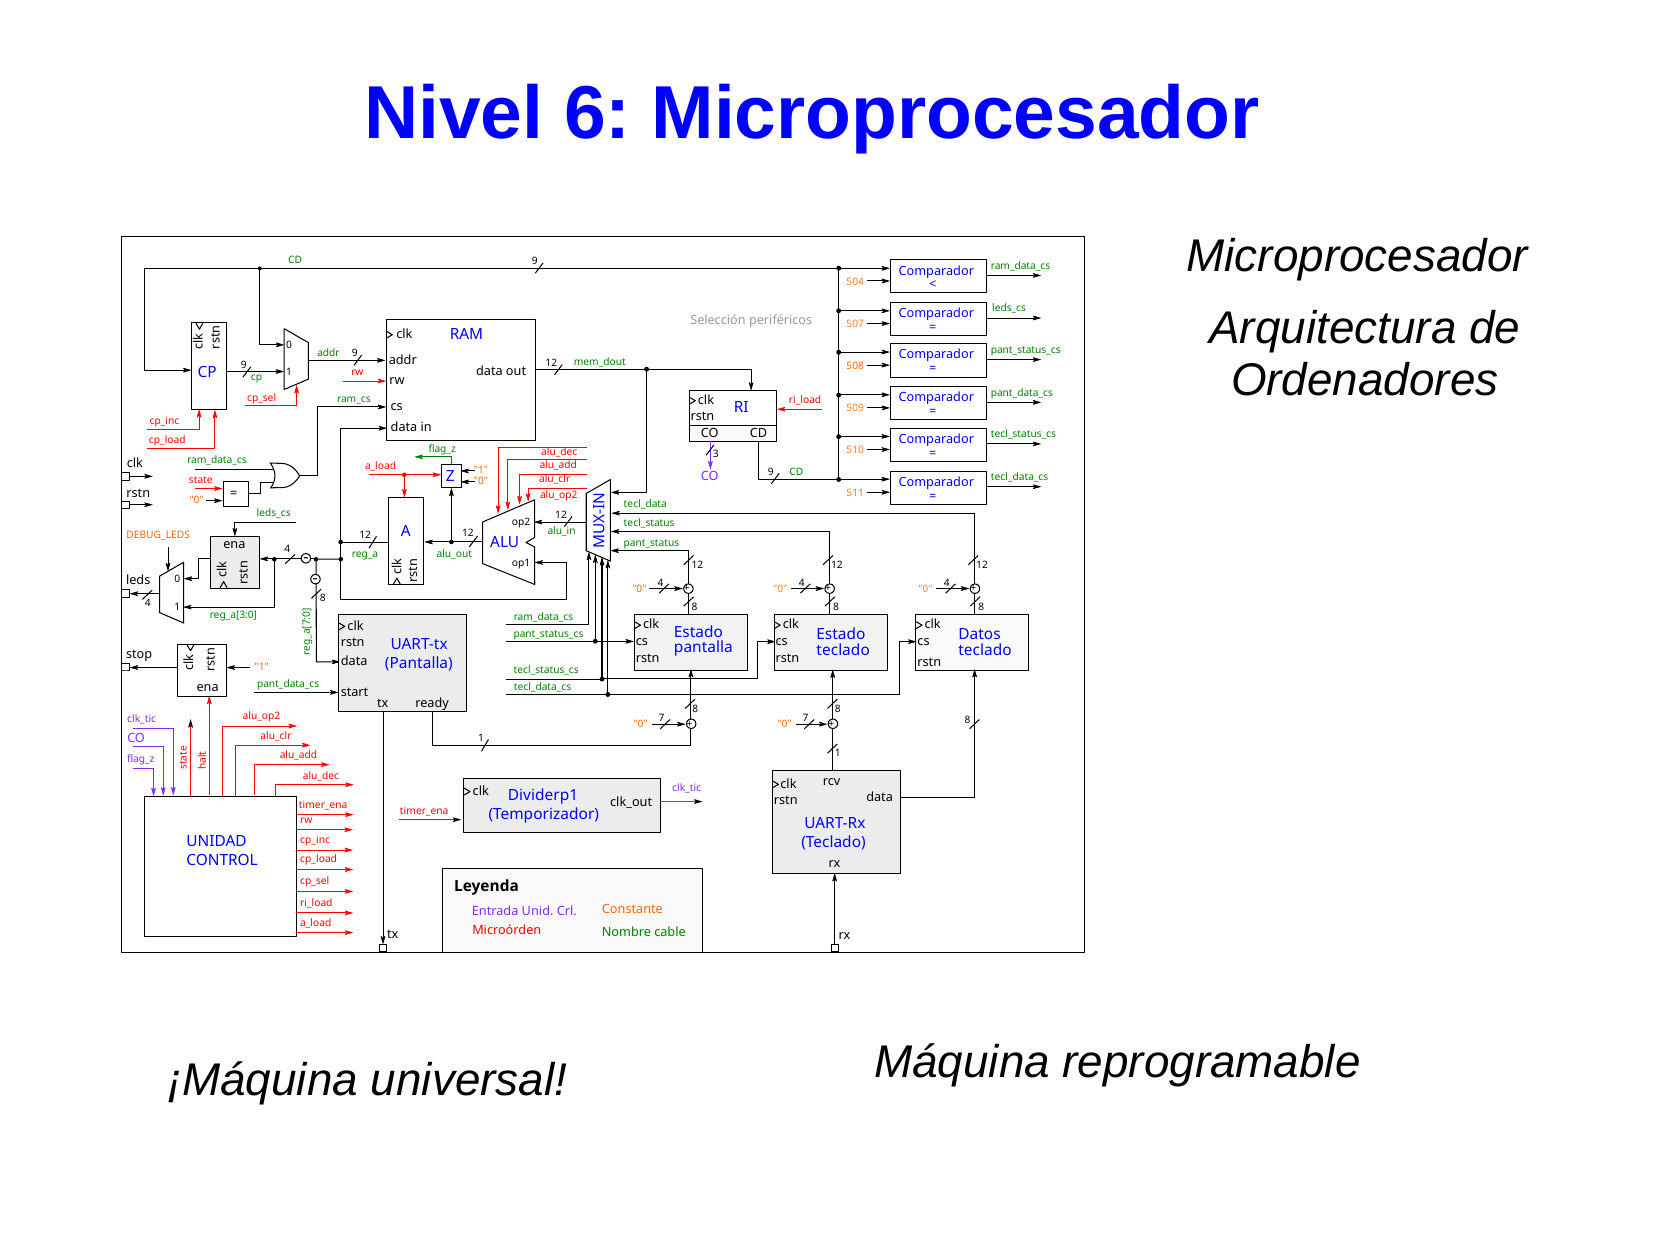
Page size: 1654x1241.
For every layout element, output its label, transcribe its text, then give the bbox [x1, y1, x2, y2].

text_box Arquitectura de Ordenadores [1140, 302, 1591, 406]
text_box Máquina reprogramable [765, 1029, 1471, 1096]
text_box ¡Máquina universal! [165, 1049, 570, 1111]
text_box Microprocesador [1155, 225, 1560, 286]
text_box Nivel 6: Microprocesador [64, 59, 1561, 166]
picture [60, 210, 1137, 972]
